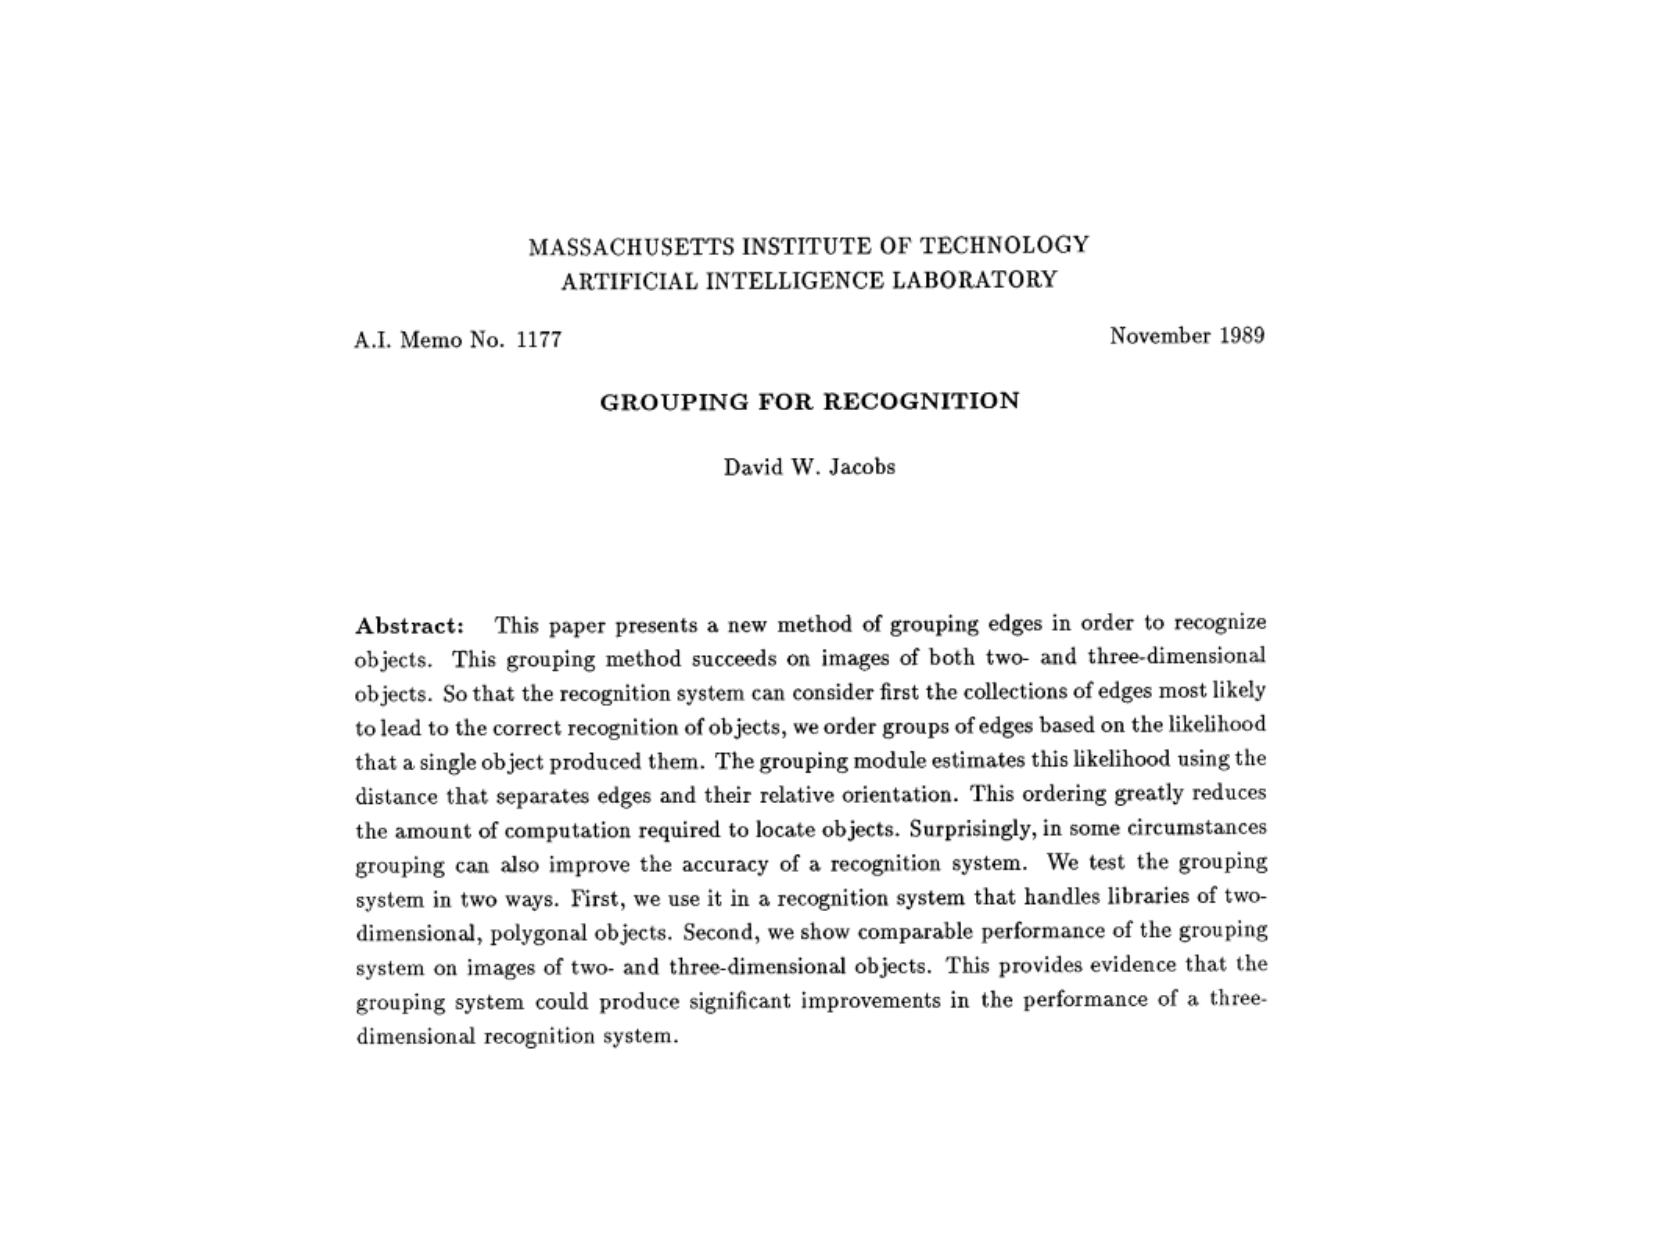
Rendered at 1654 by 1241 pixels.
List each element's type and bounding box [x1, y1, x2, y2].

picture [290, 172, 1363, 1066]
